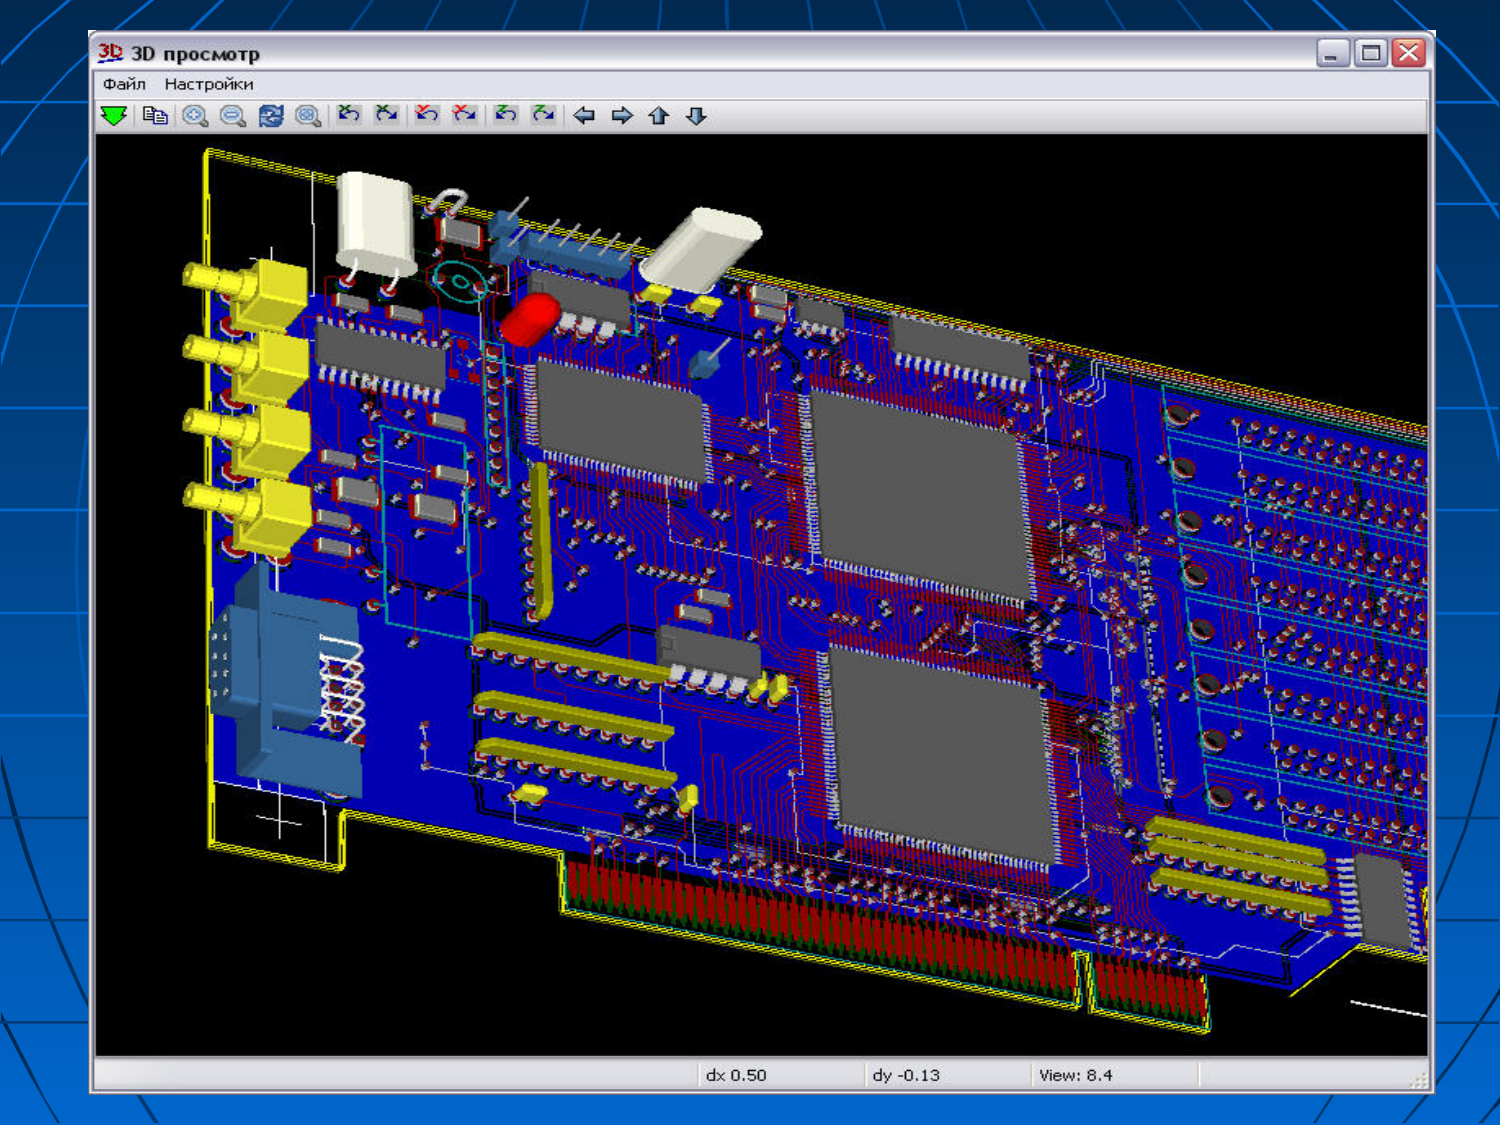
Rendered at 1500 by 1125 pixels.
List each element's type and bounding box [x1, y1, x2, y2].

picture [88, 30, 1436, 1095]
